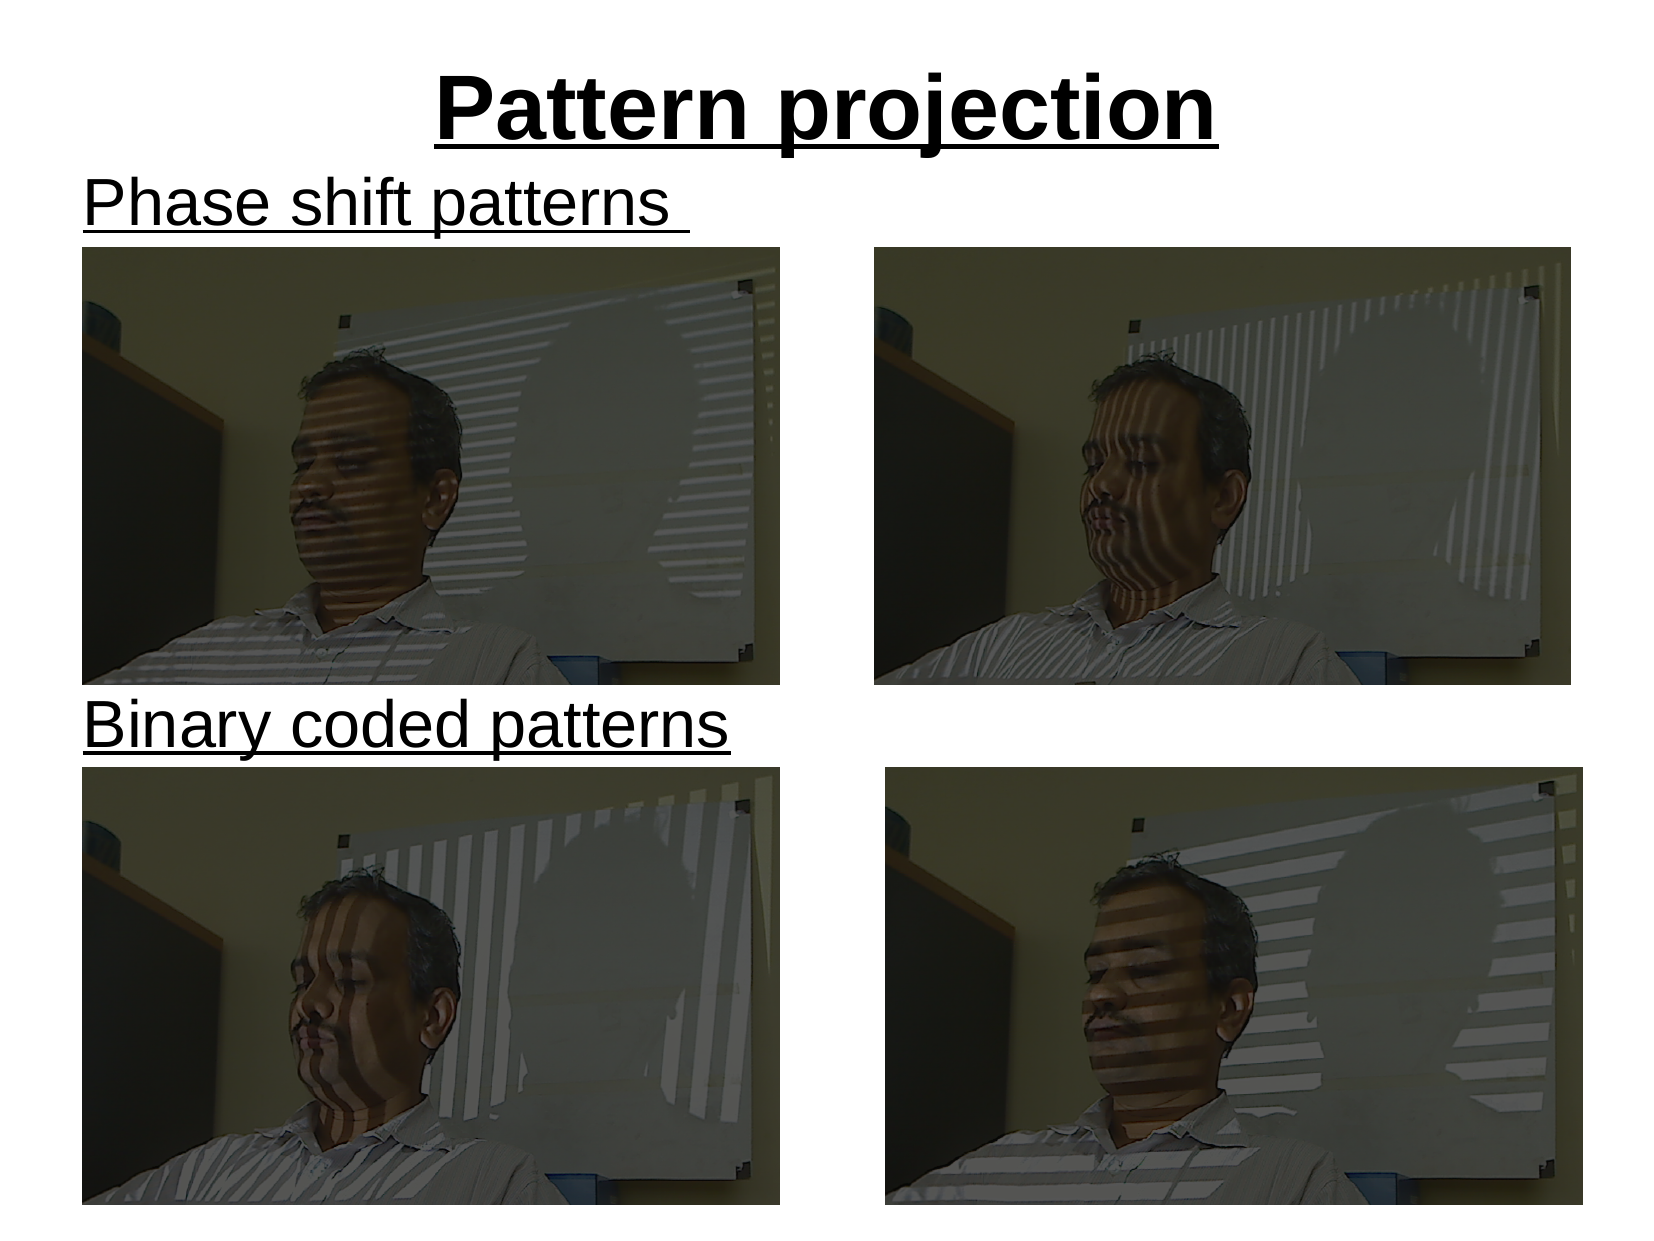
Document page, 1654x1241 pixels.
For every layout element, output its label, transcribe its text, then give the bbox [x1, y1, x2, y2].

picture [874, 247, 1571, 686]
picture [885, 767, 1583, 1205]
picture [82, 767, 780, 1205]
title Pattern projection [82, 49, 1571, 165]
picture [82, 247, 780, 686]
list Phase shift patterns Binary coded patterns [11, 165, 1654, 1241]
